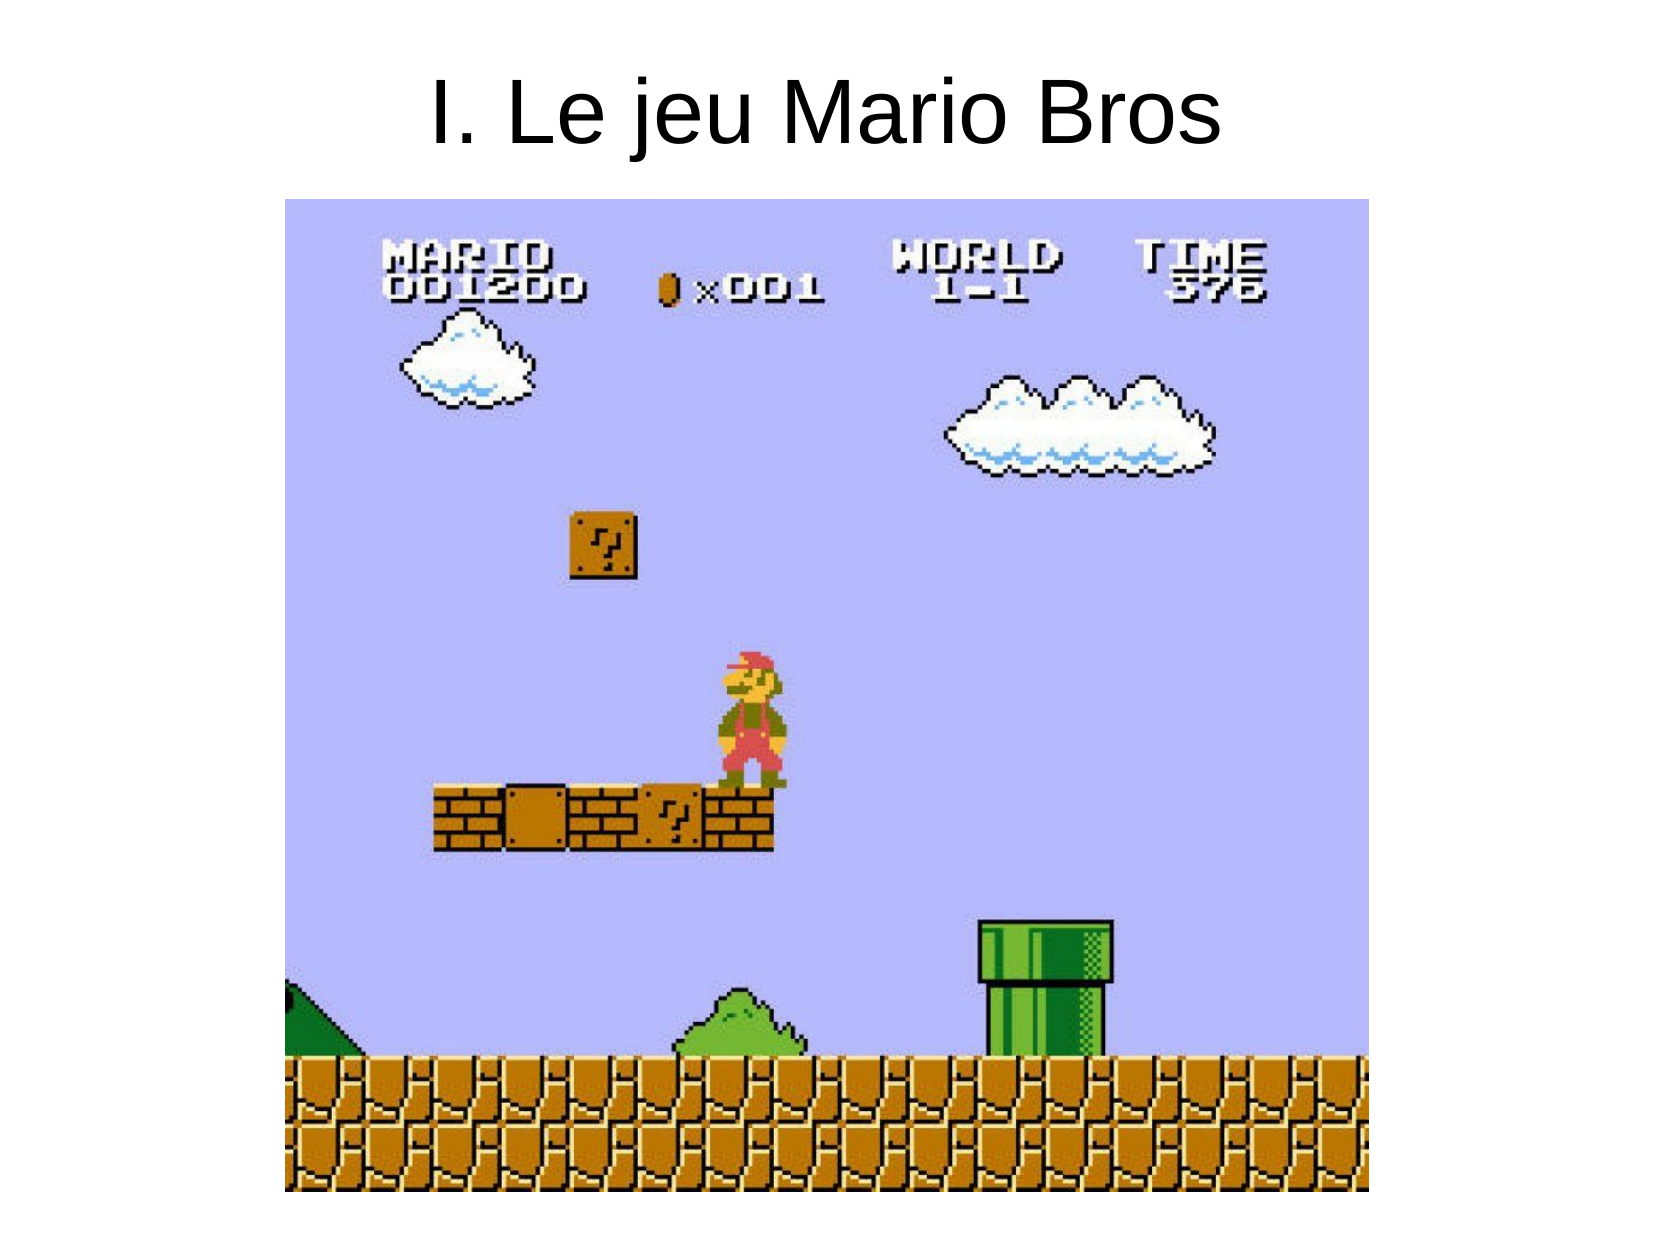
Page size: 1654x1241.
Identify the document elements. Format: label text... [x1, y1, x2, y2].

title I. Le jeu Mario Bros [82, 8, 1571, 216]
picture [285, 199, 1369, 1192]
